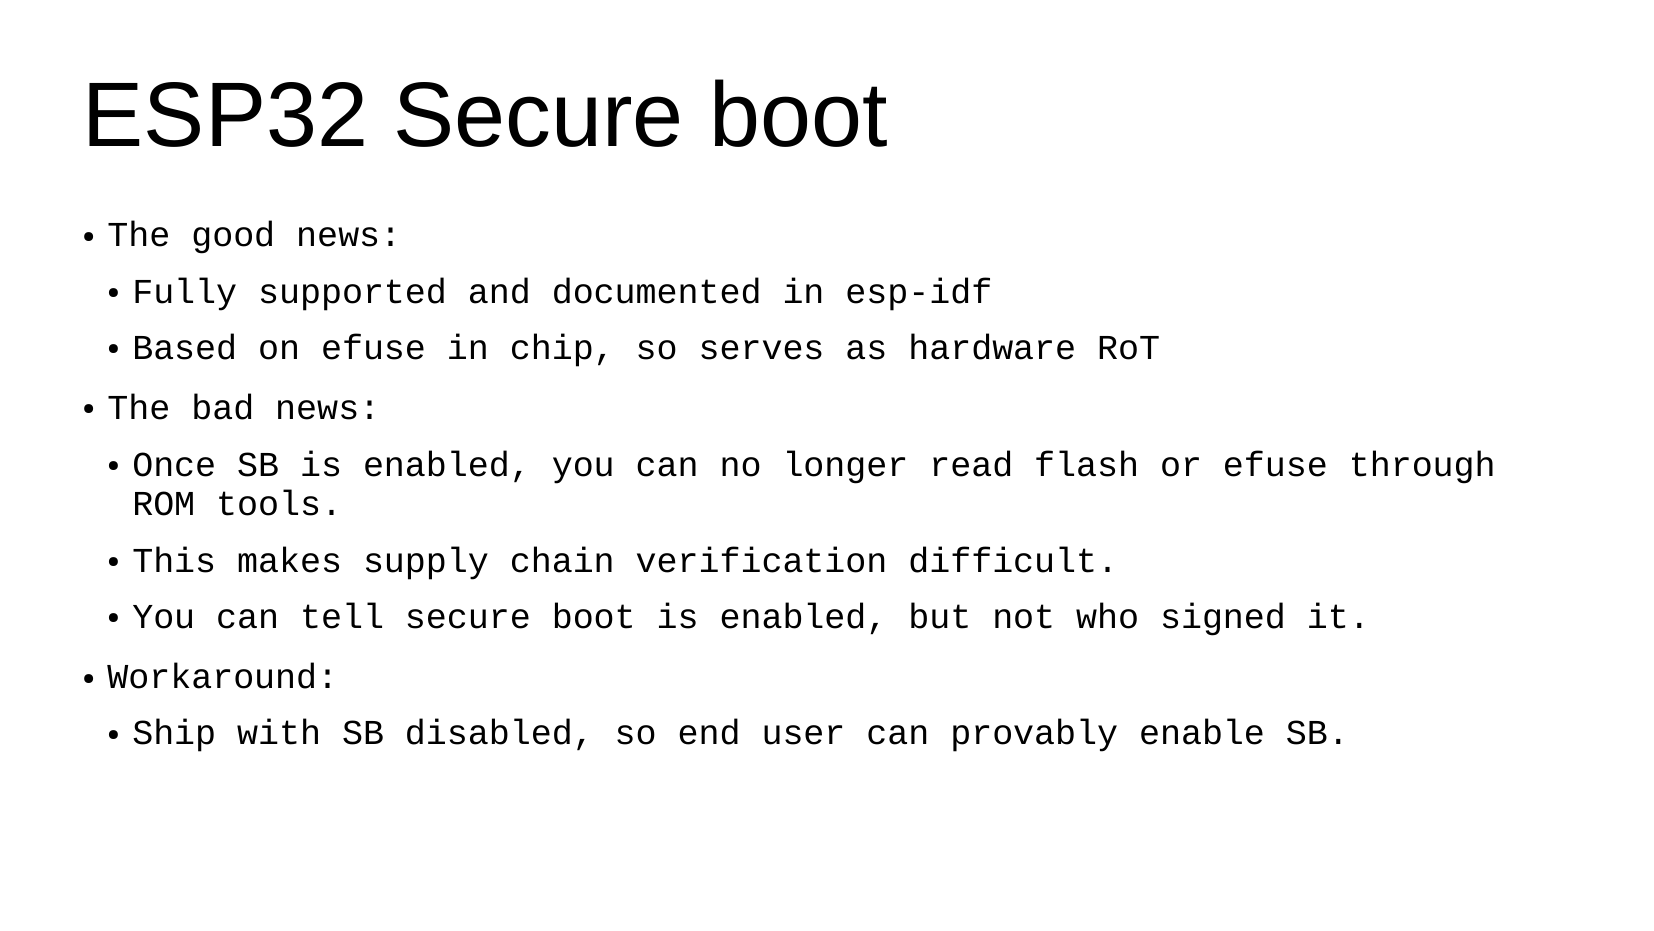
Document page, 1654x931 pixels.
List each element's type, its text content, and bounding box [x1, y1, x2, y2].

title ESP32 Secure boot [82, 37, 1571, 193]
list The good news: Fully supported and documented in esp-idf Based on efuse in chip, so serves as hardware RoT The bad news: Once SB is enabled, you can no longer read flash or efuse through ROM tools. This makes supply chain verification difficult. You can tell secure boot is enabled, but not who signed it. Workaround: Ship with SB disabled, so end user can provably enable SB. [82, 217, 1571, 758]
